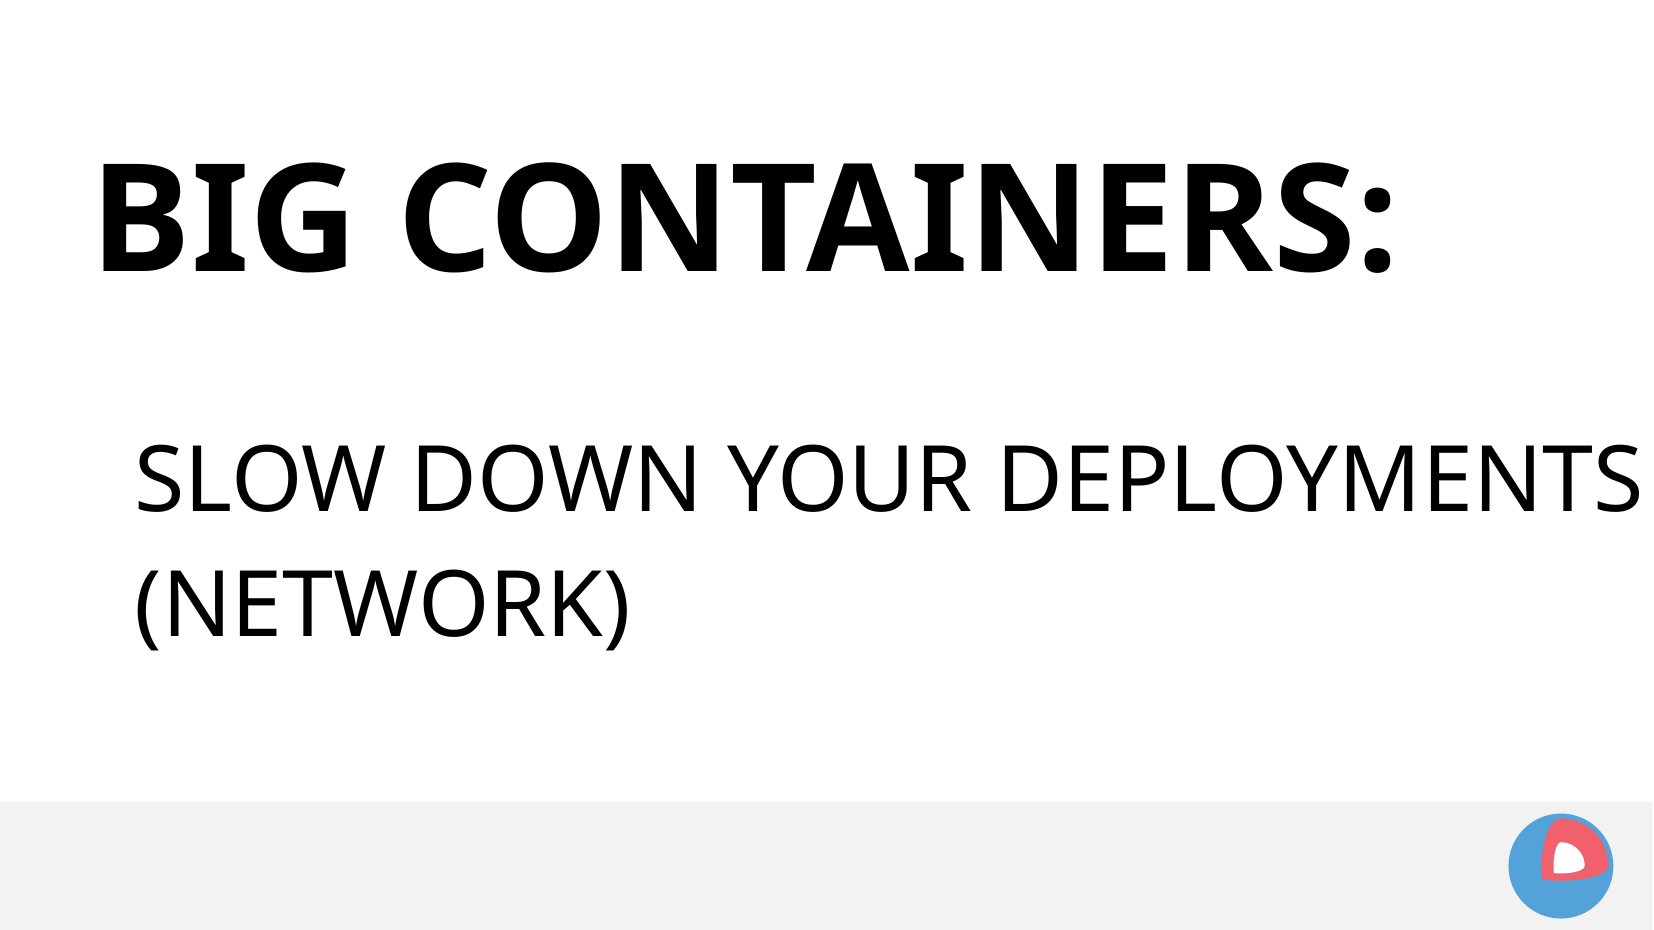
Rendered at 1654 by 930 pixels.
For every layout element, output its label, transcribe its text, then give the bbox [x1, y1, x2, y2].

text_box SLOW DOWN YOUR DEPLOYMENTS (NETWORK) [120, 405, 1464, 653]
text_box BIG CONTAINERS: [75, 103, 1262, 308]
